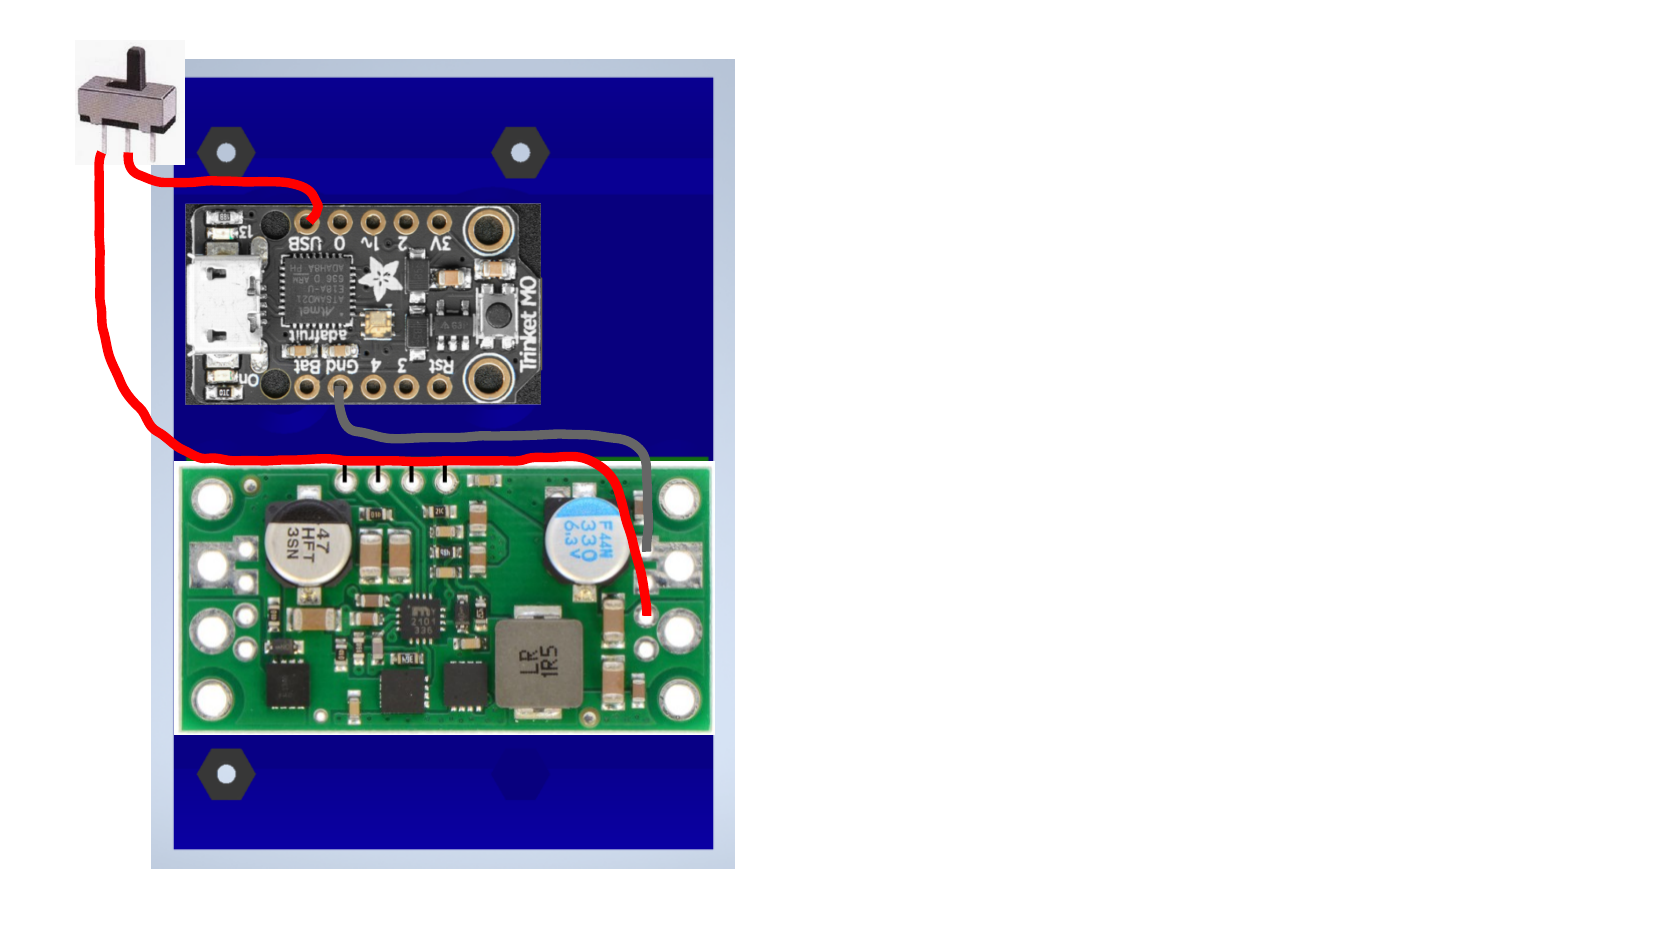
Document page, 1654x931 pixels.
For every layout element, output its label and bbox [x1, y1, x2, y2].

picture [75, 40, 736, 869]
